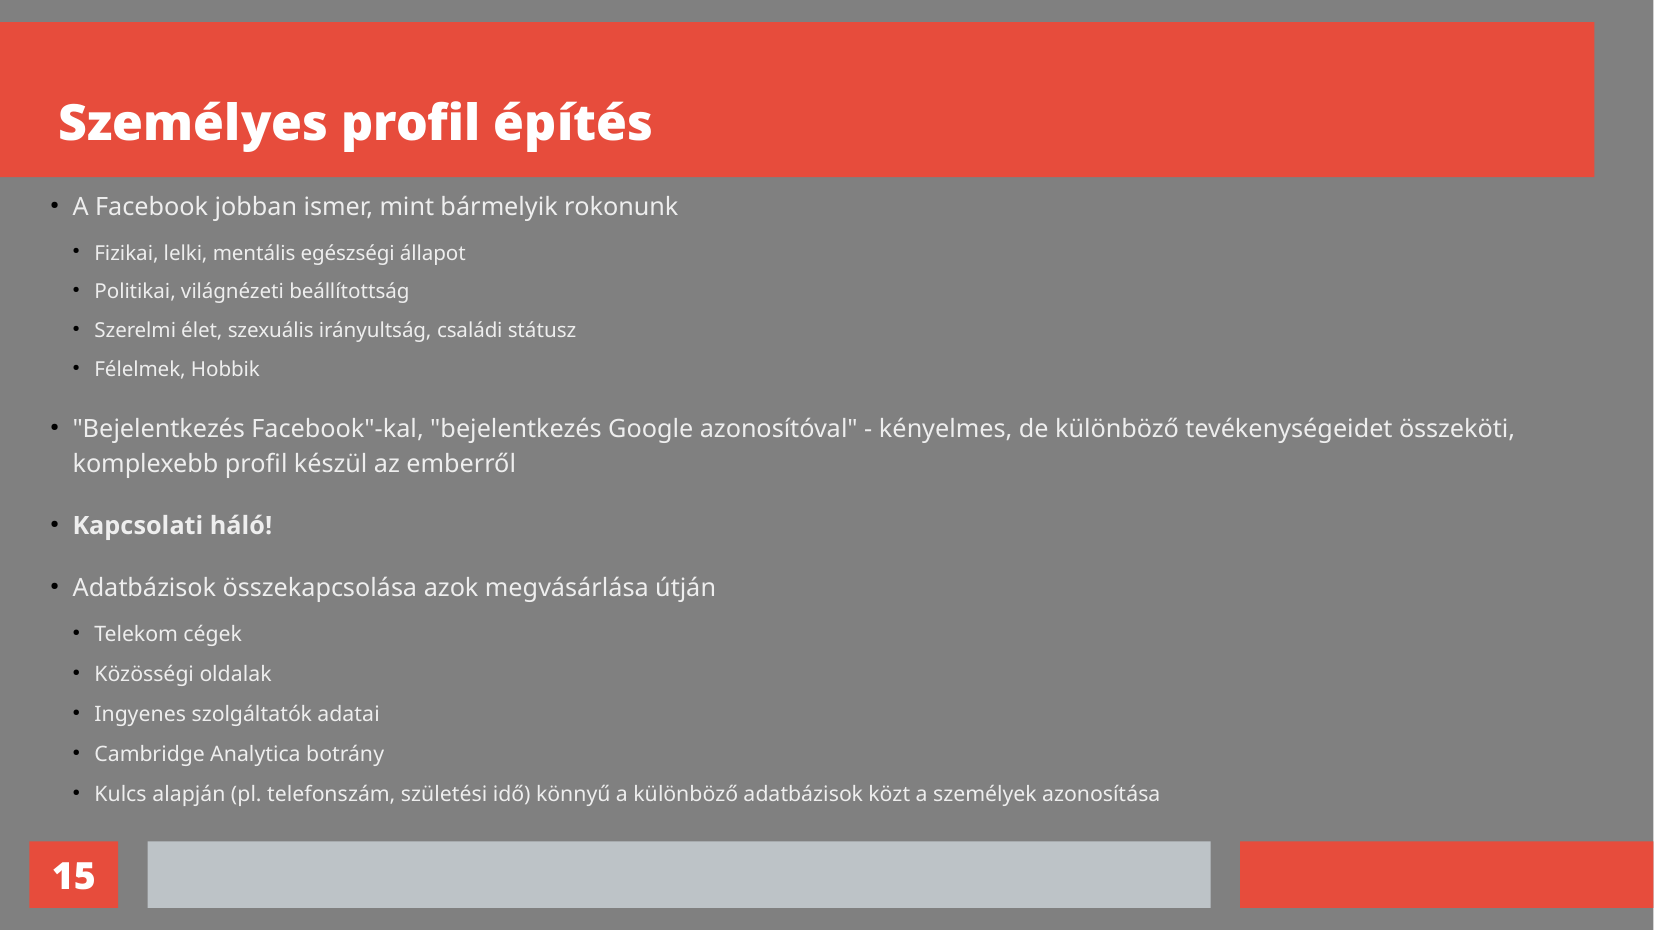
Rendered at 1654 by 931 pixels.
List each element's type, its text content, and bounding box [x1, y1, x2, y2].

title Személyes profil építés [58, 44, 1595, 155]
list A Facebook jobban ismer, mint bármelyik rokonunk Fizikai, lelki, mentális egészségi állapot Politikai, világnézeti beállítottság Szerelmi élet, szexuális irányultság, családi státusz Félelmek, Hobbik "Bejelentkezés Facebook"-kal, "bejelentkezés Google azonosítóval" - kényelmes, de különböző tevékenységeidet összeköti, komplexebb profil készül az emberről Kapcsolati háló! Adatbázisok összekapcsolása azok megvásárlása útján Telekom cégek Közösségi oldalak Ingyenes szolgáltatók adatai Cambridge Analytica botrány Kulcs alapján (pl. telefonszám, születési idő) könnyű a különböző adatbázisok közt a személyek azonosítása [50, 188, 1591, 811]
